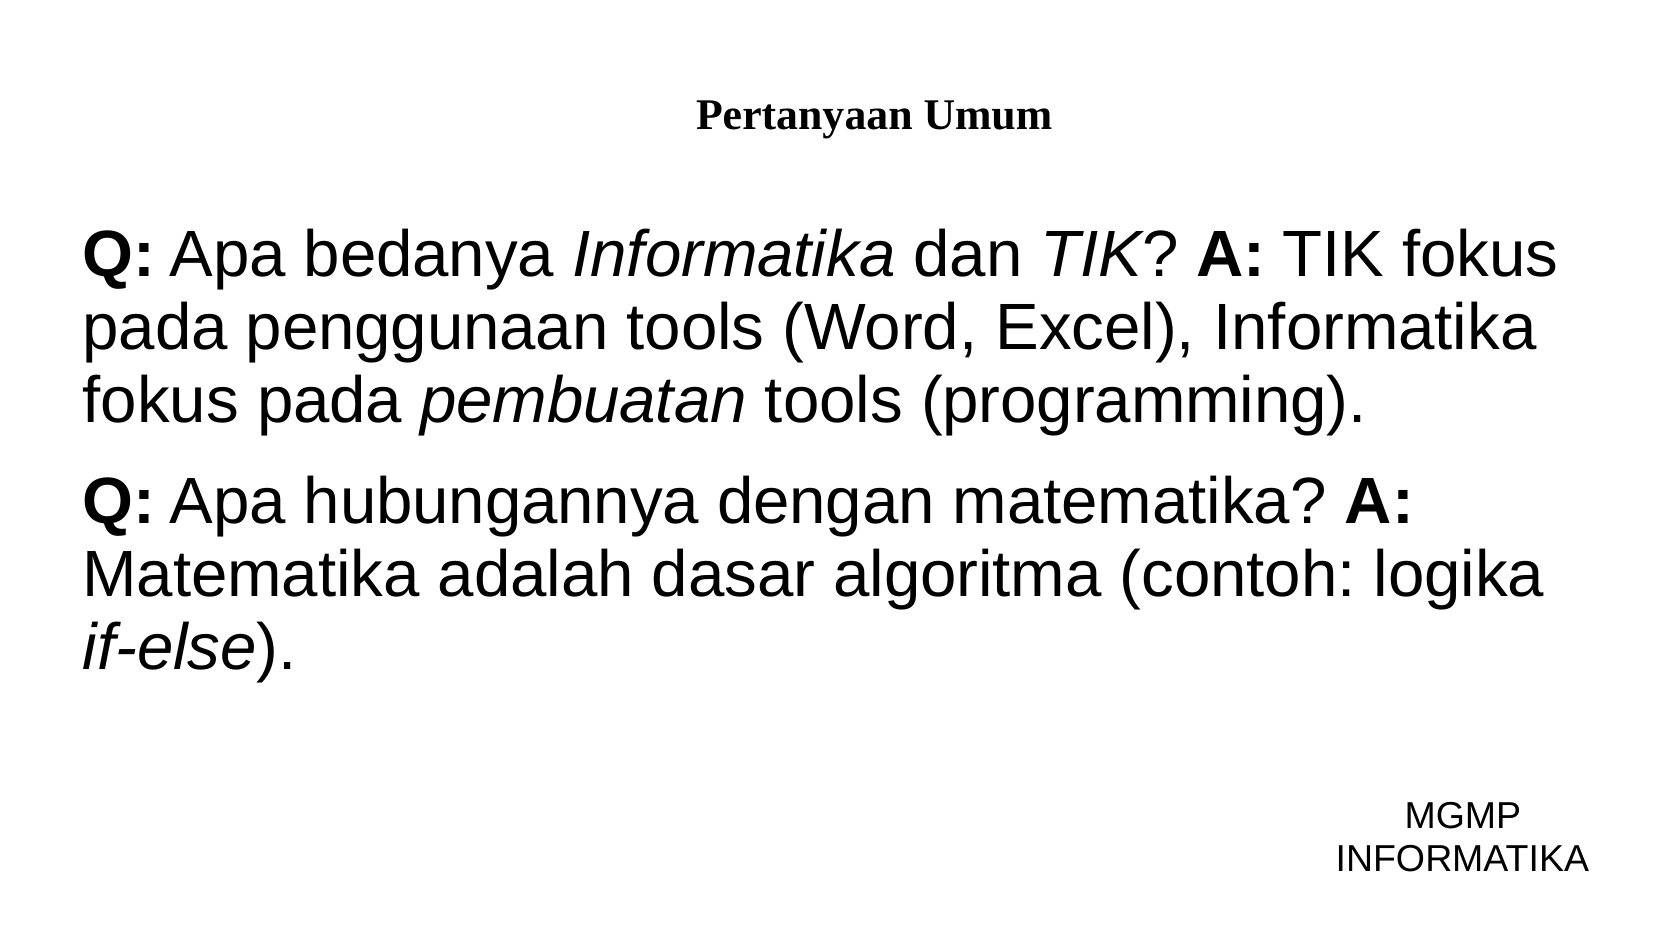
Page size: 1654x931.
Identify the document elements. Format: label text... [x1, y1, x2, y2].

list Q: Apa bedanya Informatika dan TIK? A: TIK fokus pada penggunaan tools (Word, Excel), Informatika fokus pada pembuatan tools (programming). Q: Apa hubungannya dengan matematika? A: Matematika adalah dasar algoritma (contoh: logika if-else). [82, 217, 1571, 758]
title Pertanyaan Umum [82, 37, 1571, 193]
text_box MGMP INFORMATIKA [1312, 787, 1613, 887]
